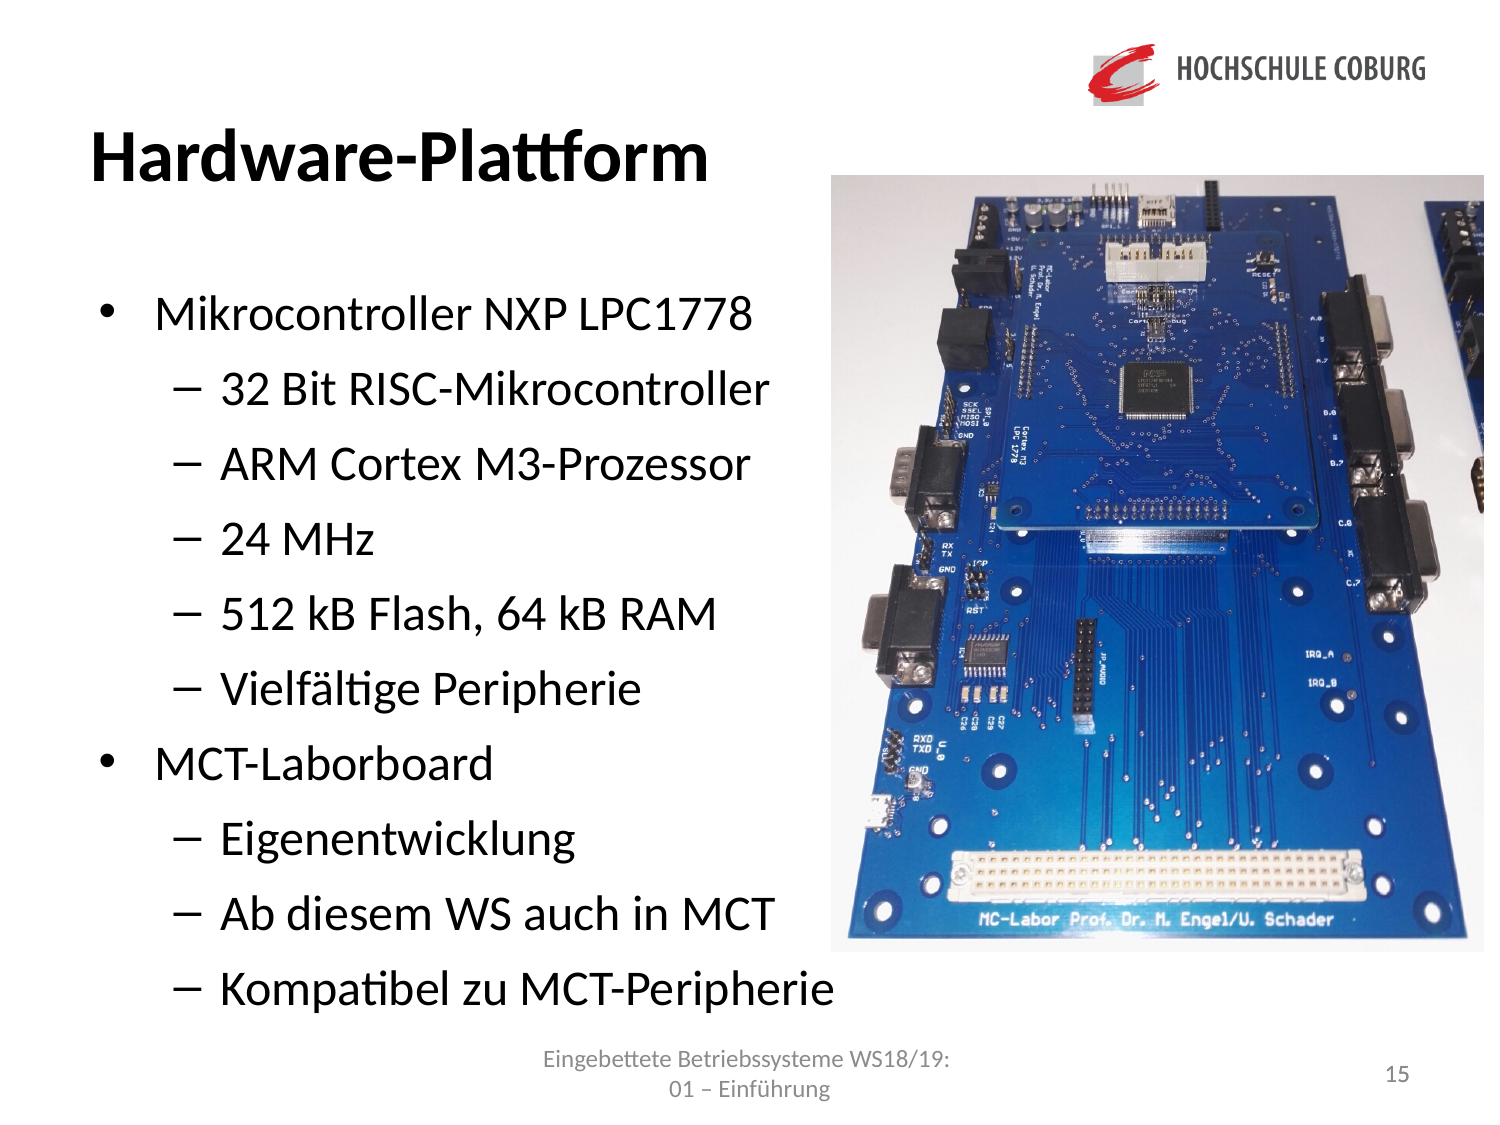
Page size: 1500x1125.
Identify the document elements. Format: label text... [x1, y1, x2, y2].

slide_number <number> [1074, 1042, 1425, 1103]
picture [831, 175, 1484, 952]
title Hardware-Plattform [75, 45, 1425, 259]
text_box Mikrocontroller NXP LPC1778 32 Bit RISC-Mikrocontroller ARM Cortex M3-Prozessor 24 MHz 512 kB Flash, 64 kB RAM Vielfältige Peripherie MCT-Laborboard Eigenentwicklung Ab diesem WS auch in MCT Kompatibel zu MCT-Peripherie [83, 272, 863, 1043]
picture [1088, 44, 1425, 106]
